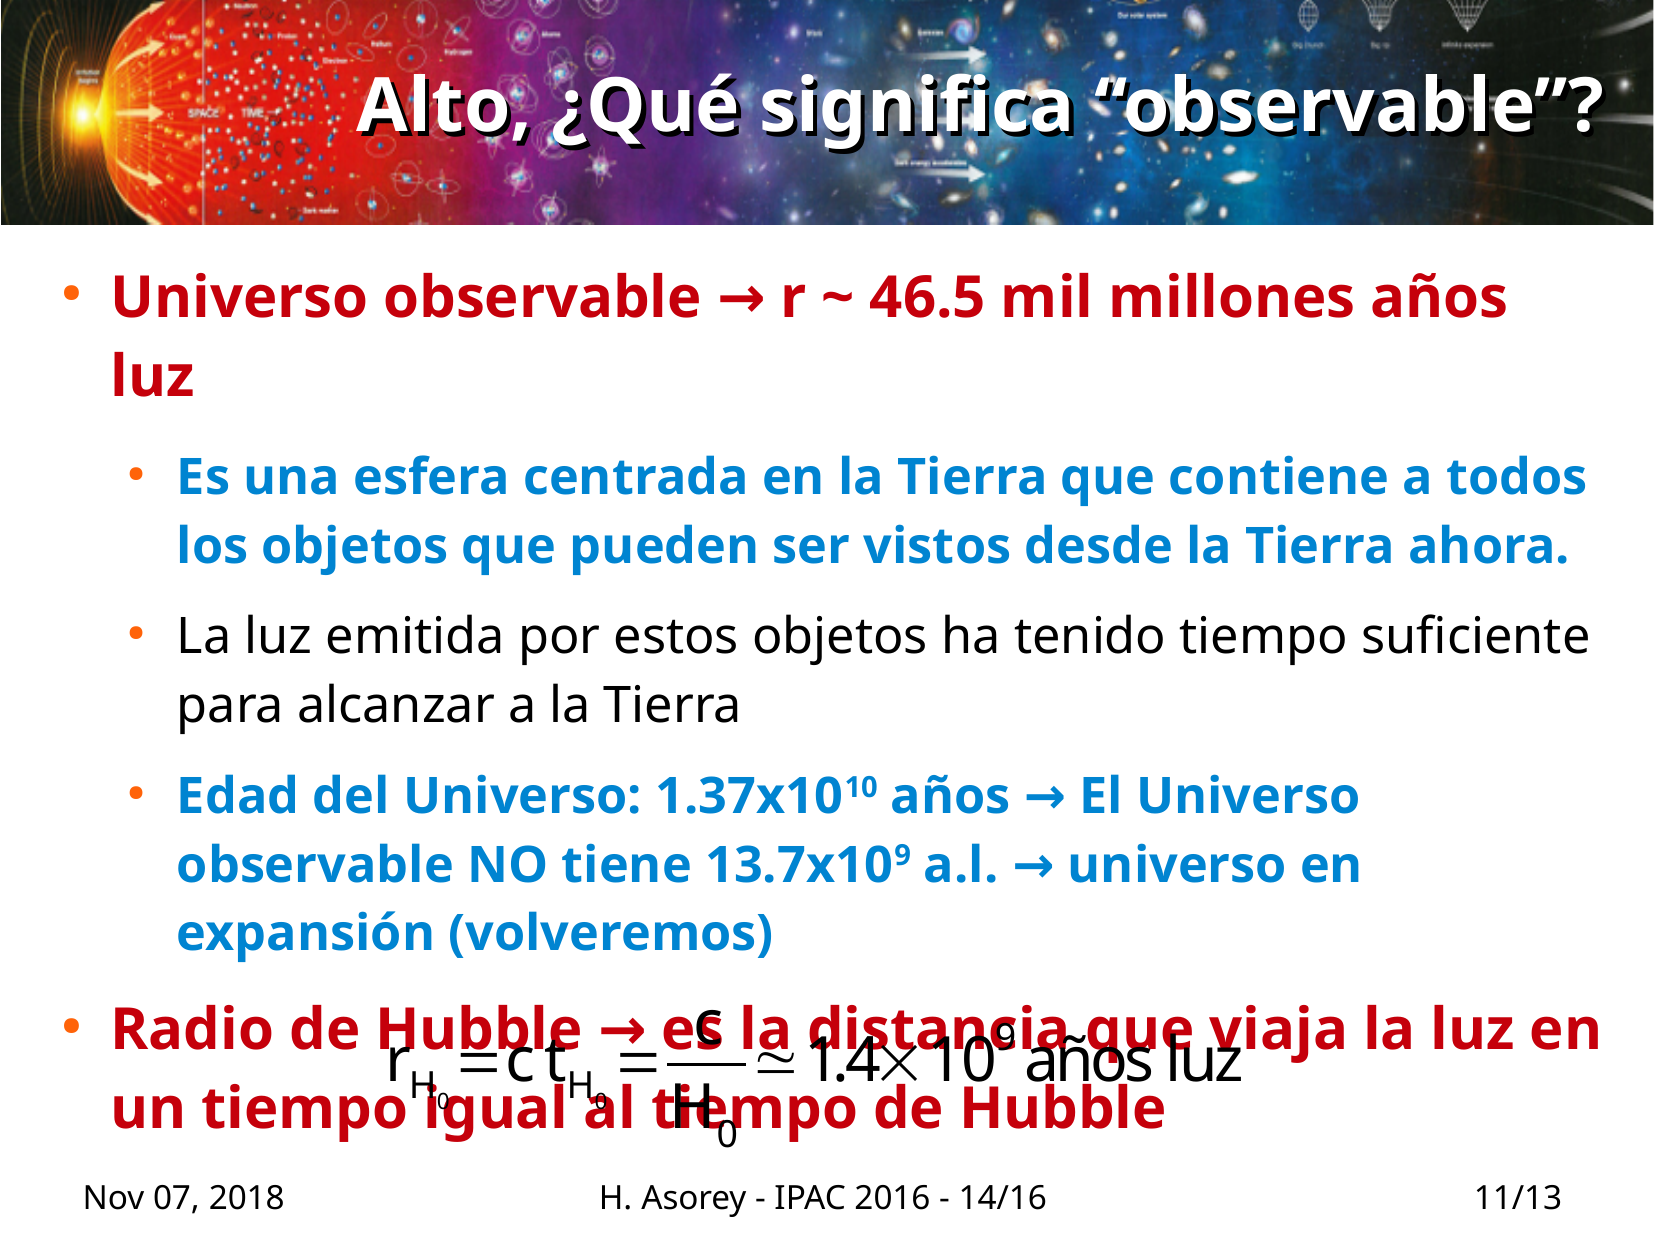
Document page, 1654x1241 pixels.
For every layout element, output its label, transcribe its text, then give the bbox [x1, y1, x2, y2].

chart [379, 983, 1248, 1157]
list Universo observable → r ~ 46.5 mil millones años luz Es una esfera centrada en la Tierra que contiene a todos los objetos que pueden ser vistos desde la Tierra ahora. La luz emitida por estos objetos ha tenido tiempo suficiente para alcanzar a la Tierra Edad del Universo: 1.37x1010 años → El Universo observable NO tiene 13.7x109 a.l. → universo en expansión (volveremos) Radio de Hubble → es la distancia que viaja la luz en un tiempo igual al tiempo de Hubble [45, 255, 1606, 1156]
title Alto, ¿Qué significa “observable”? [45, 15, 1606, 191]
picture [1, 0, 1654, 225]
